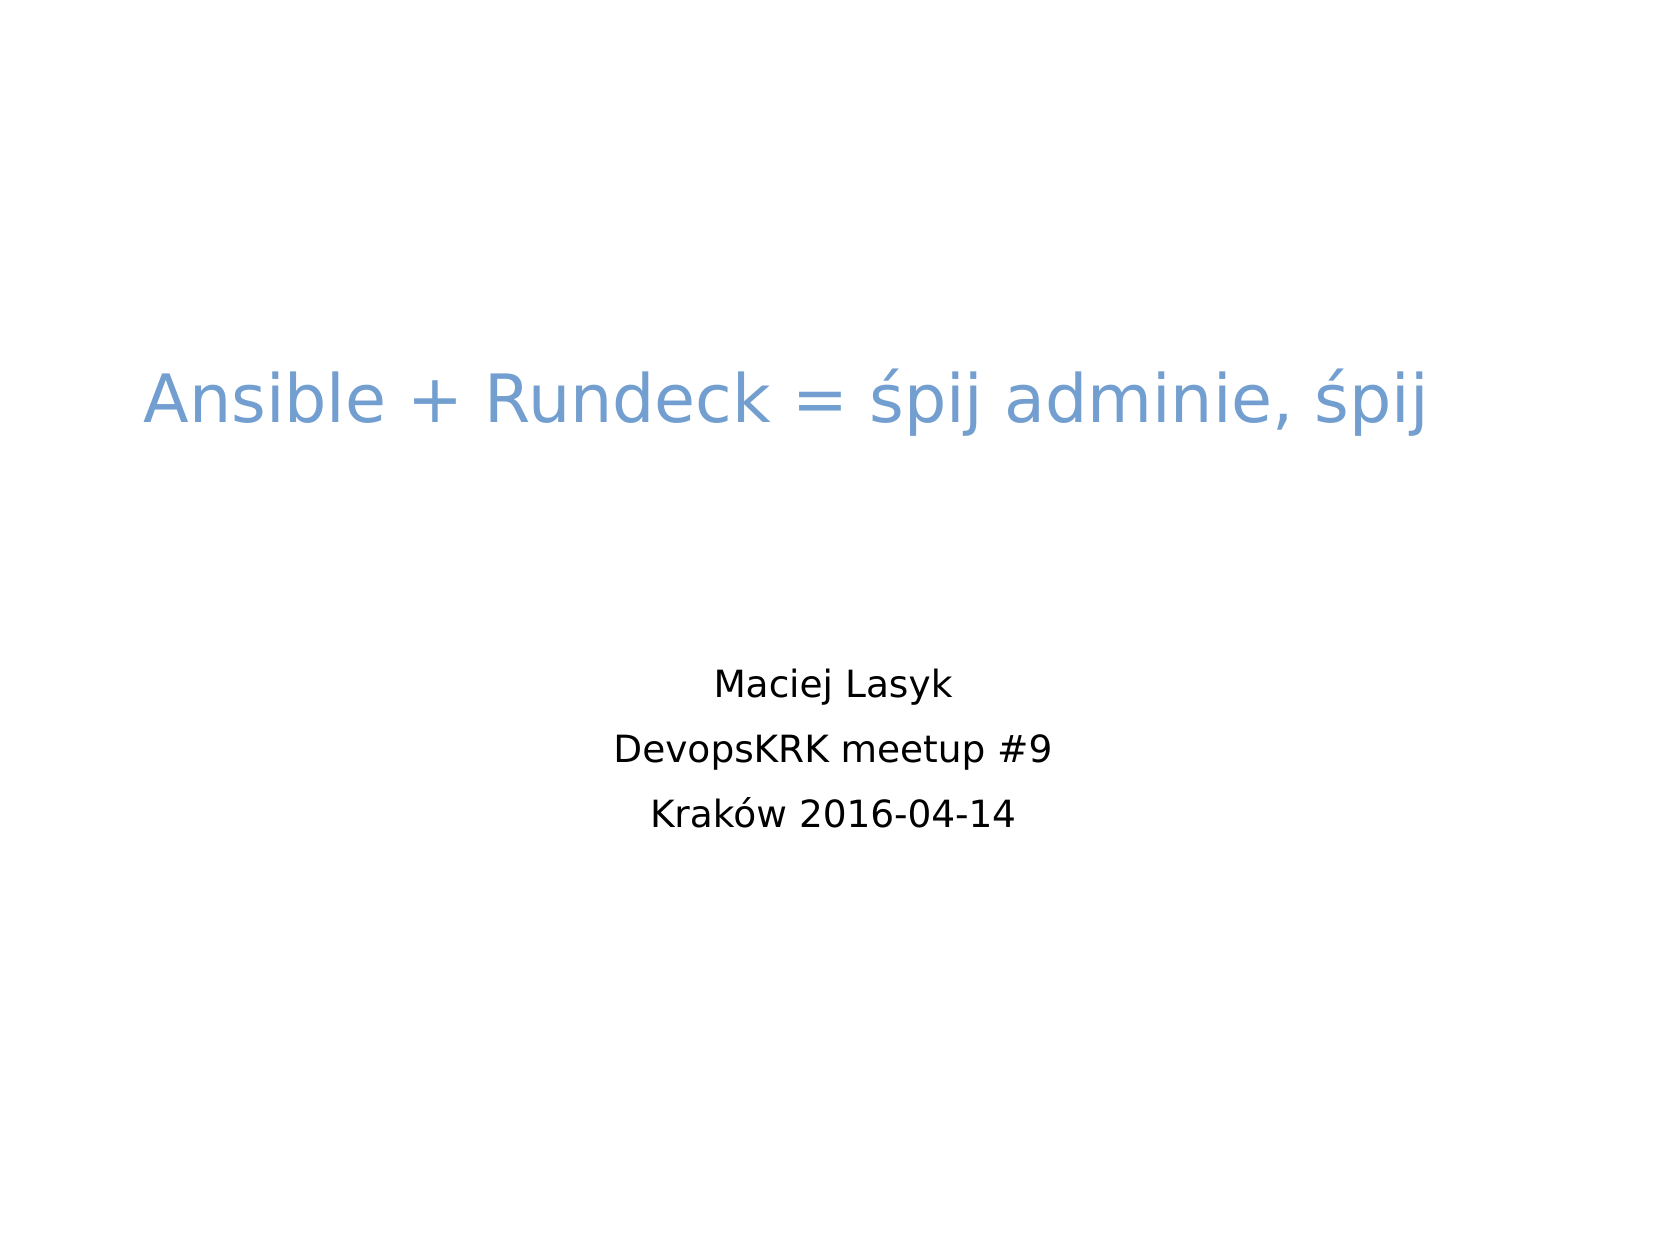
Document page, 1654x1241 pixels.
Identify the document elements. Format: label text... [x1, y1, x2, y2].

text_box Ansible + Rundeck = śpij adminie, śpij [128, 352, 1525, 446]
text_box Maciej Lasyk DevopsKRK meetup #9 Kraków 2016-04-14 [598, 633, 1068, 823]
